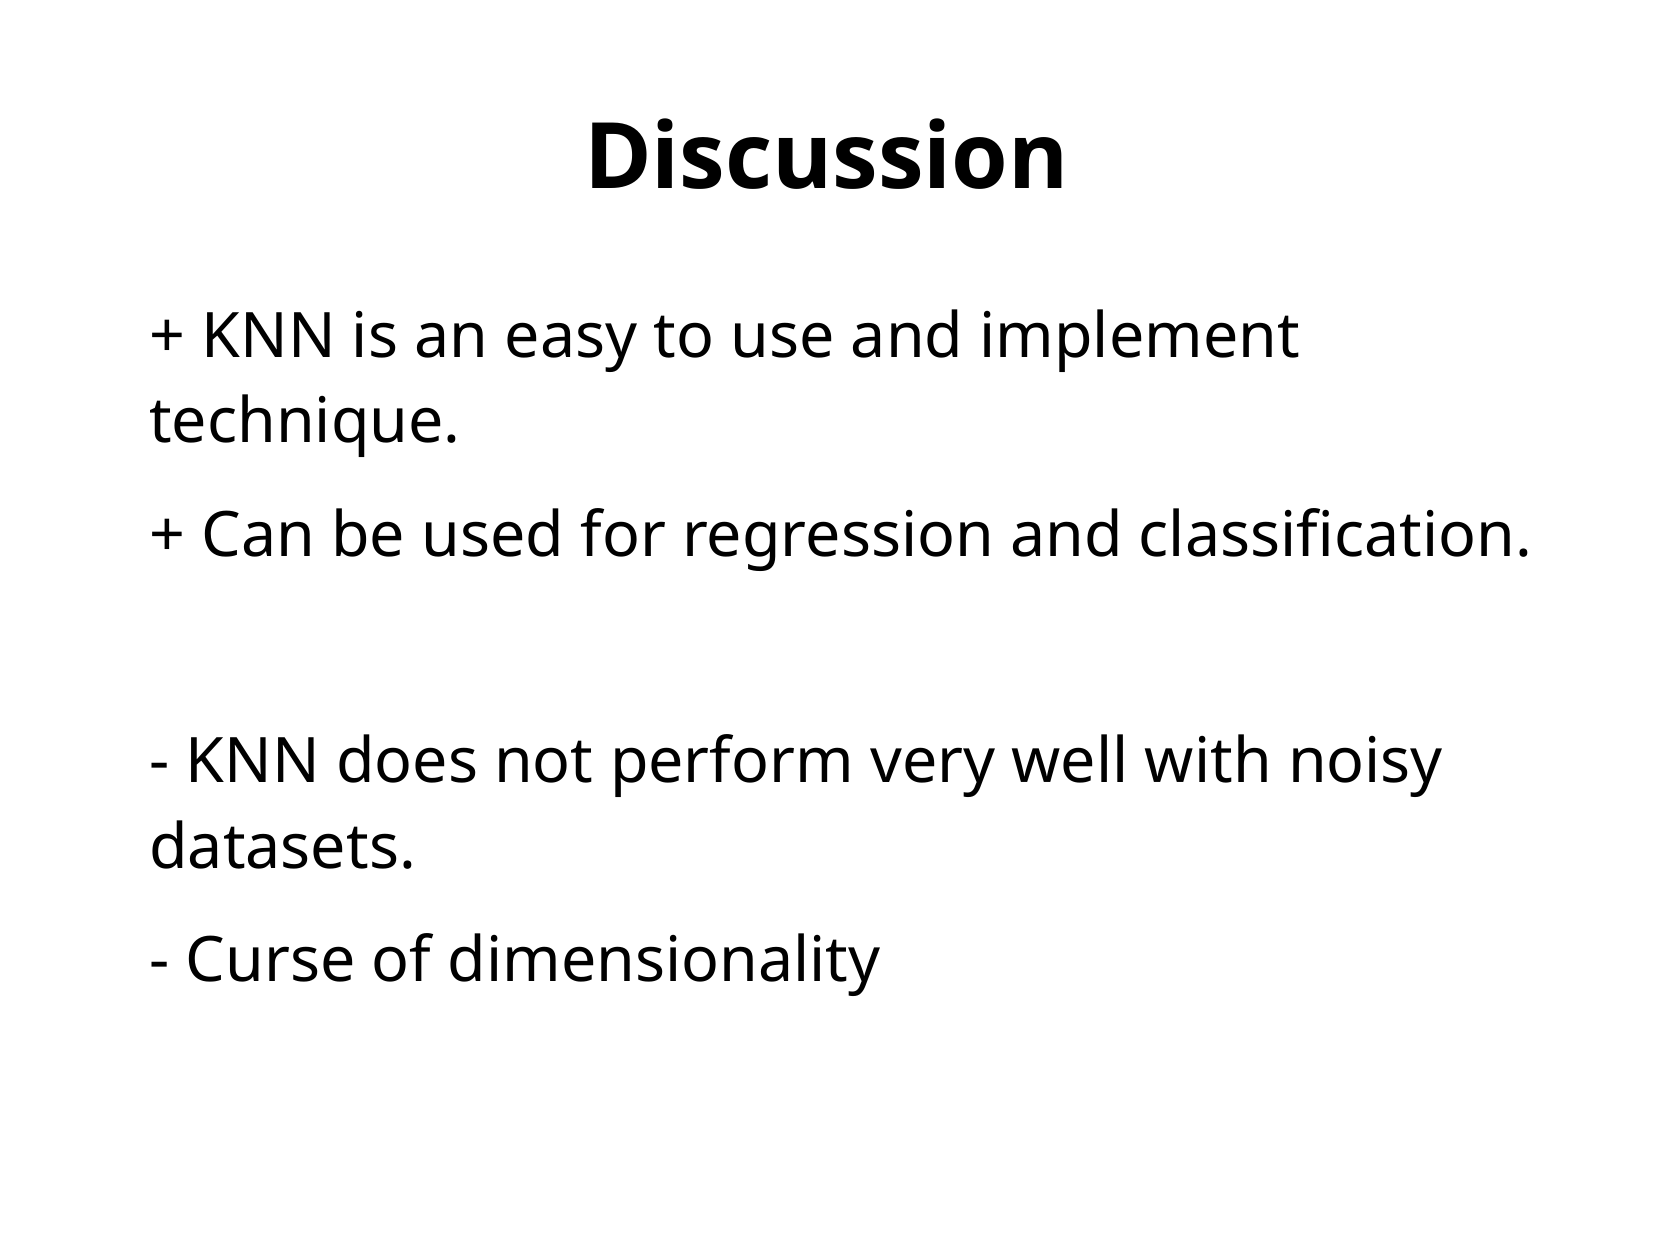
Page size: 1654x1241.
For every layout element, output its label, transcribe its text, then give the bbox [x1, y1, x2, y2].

title Discussion [82, 49, 1571, 257]
list + KNN is an easy to use and implement technique. + Can be used for regression and classification. - KNN does not perform very well with noisy datasets. - Curse of dimensionality [82, 290, 1571, 1010]
